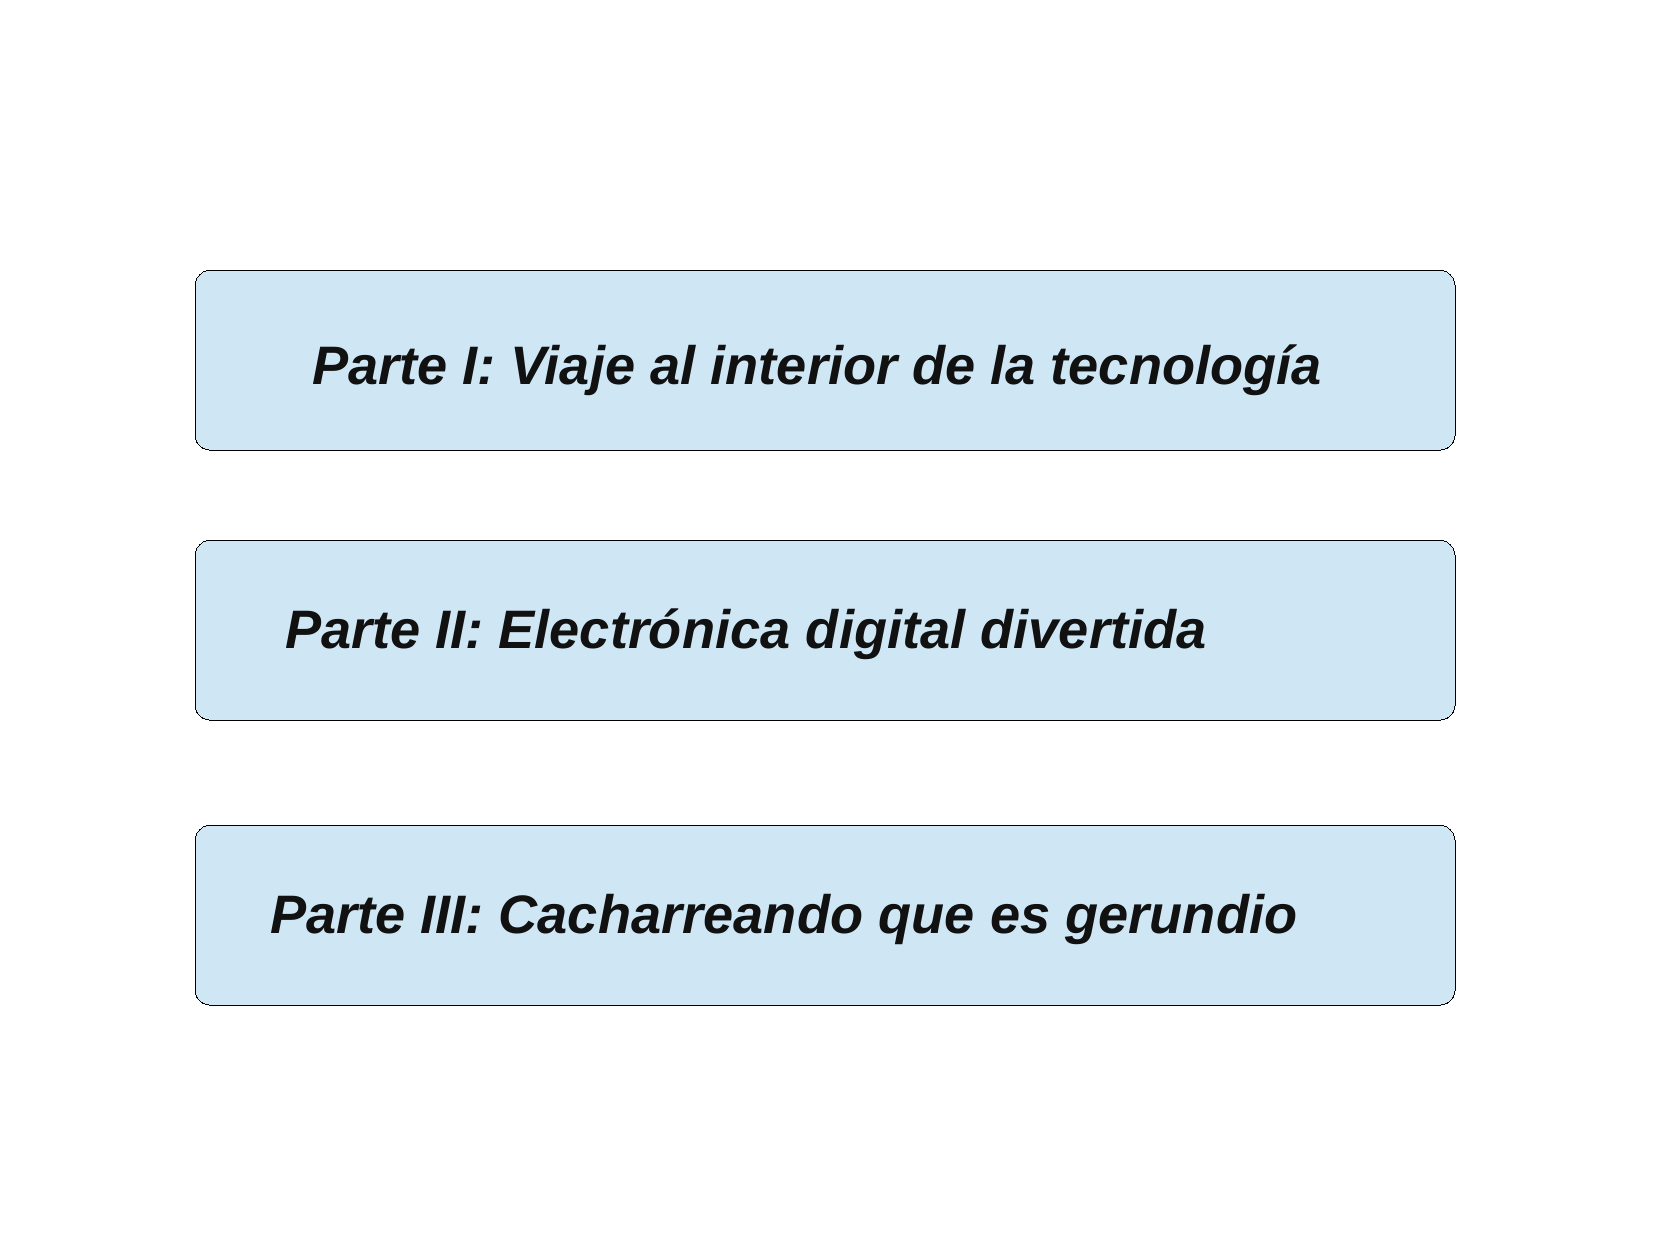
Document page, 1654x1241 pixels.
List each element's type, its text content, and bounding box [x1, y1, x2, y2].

text_box Parte III: Cacharreando que es gerundio [270, 853, 1306, 976]
text_box Parte II: Electrónica digital divertida [285, 568, 1321, 691]
text_box [195, 825, 1456, 1006]
text_box [195, 540, 1456, 721]
text_box Parte I: Viaje al interior de la tecnología [312, 305, 1348, 427]
text_box [195, 270, 1456, 451]
